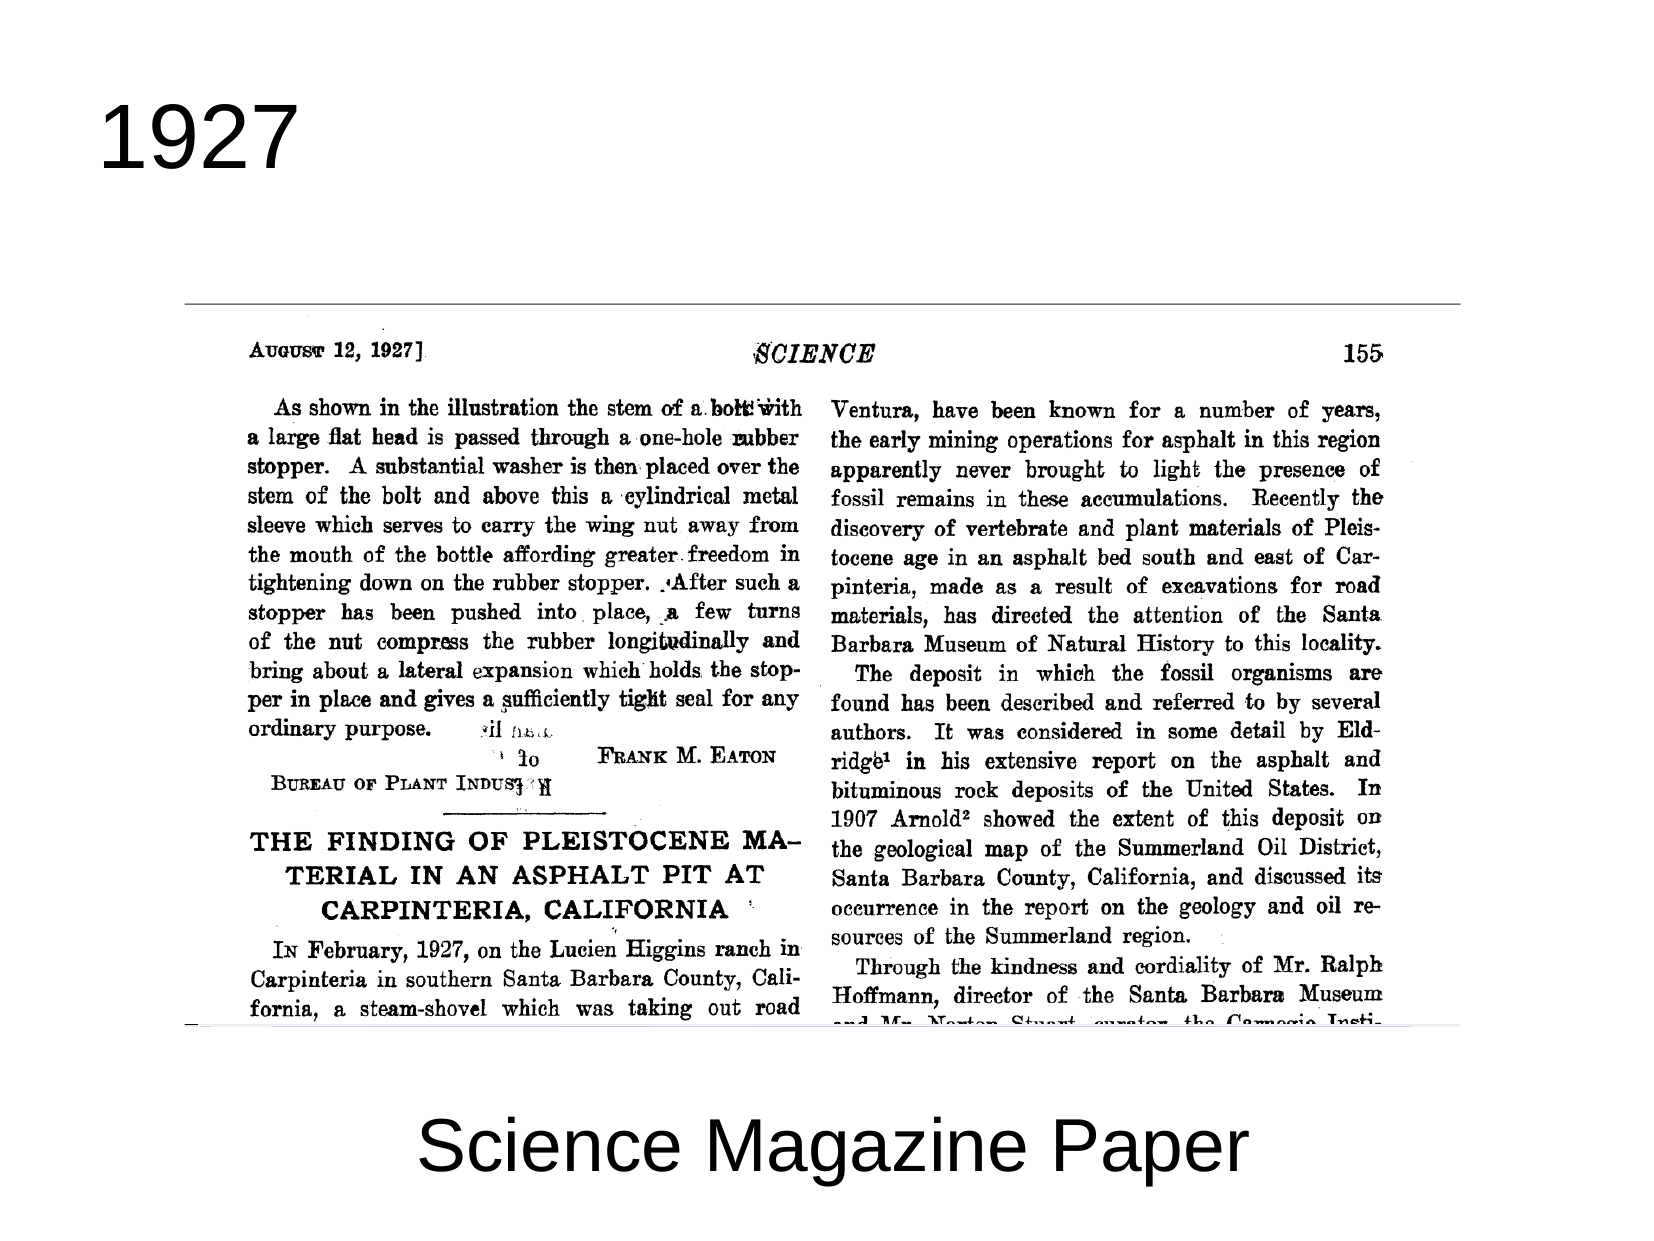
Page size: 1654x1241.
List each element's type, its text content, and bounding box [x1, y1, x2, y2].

text_box Science Magazine Paper [151, 1074, 1516, 1199]
picture [184, 303, 1461, 1027]
title 1927 [82, 27, 1489, 226]
